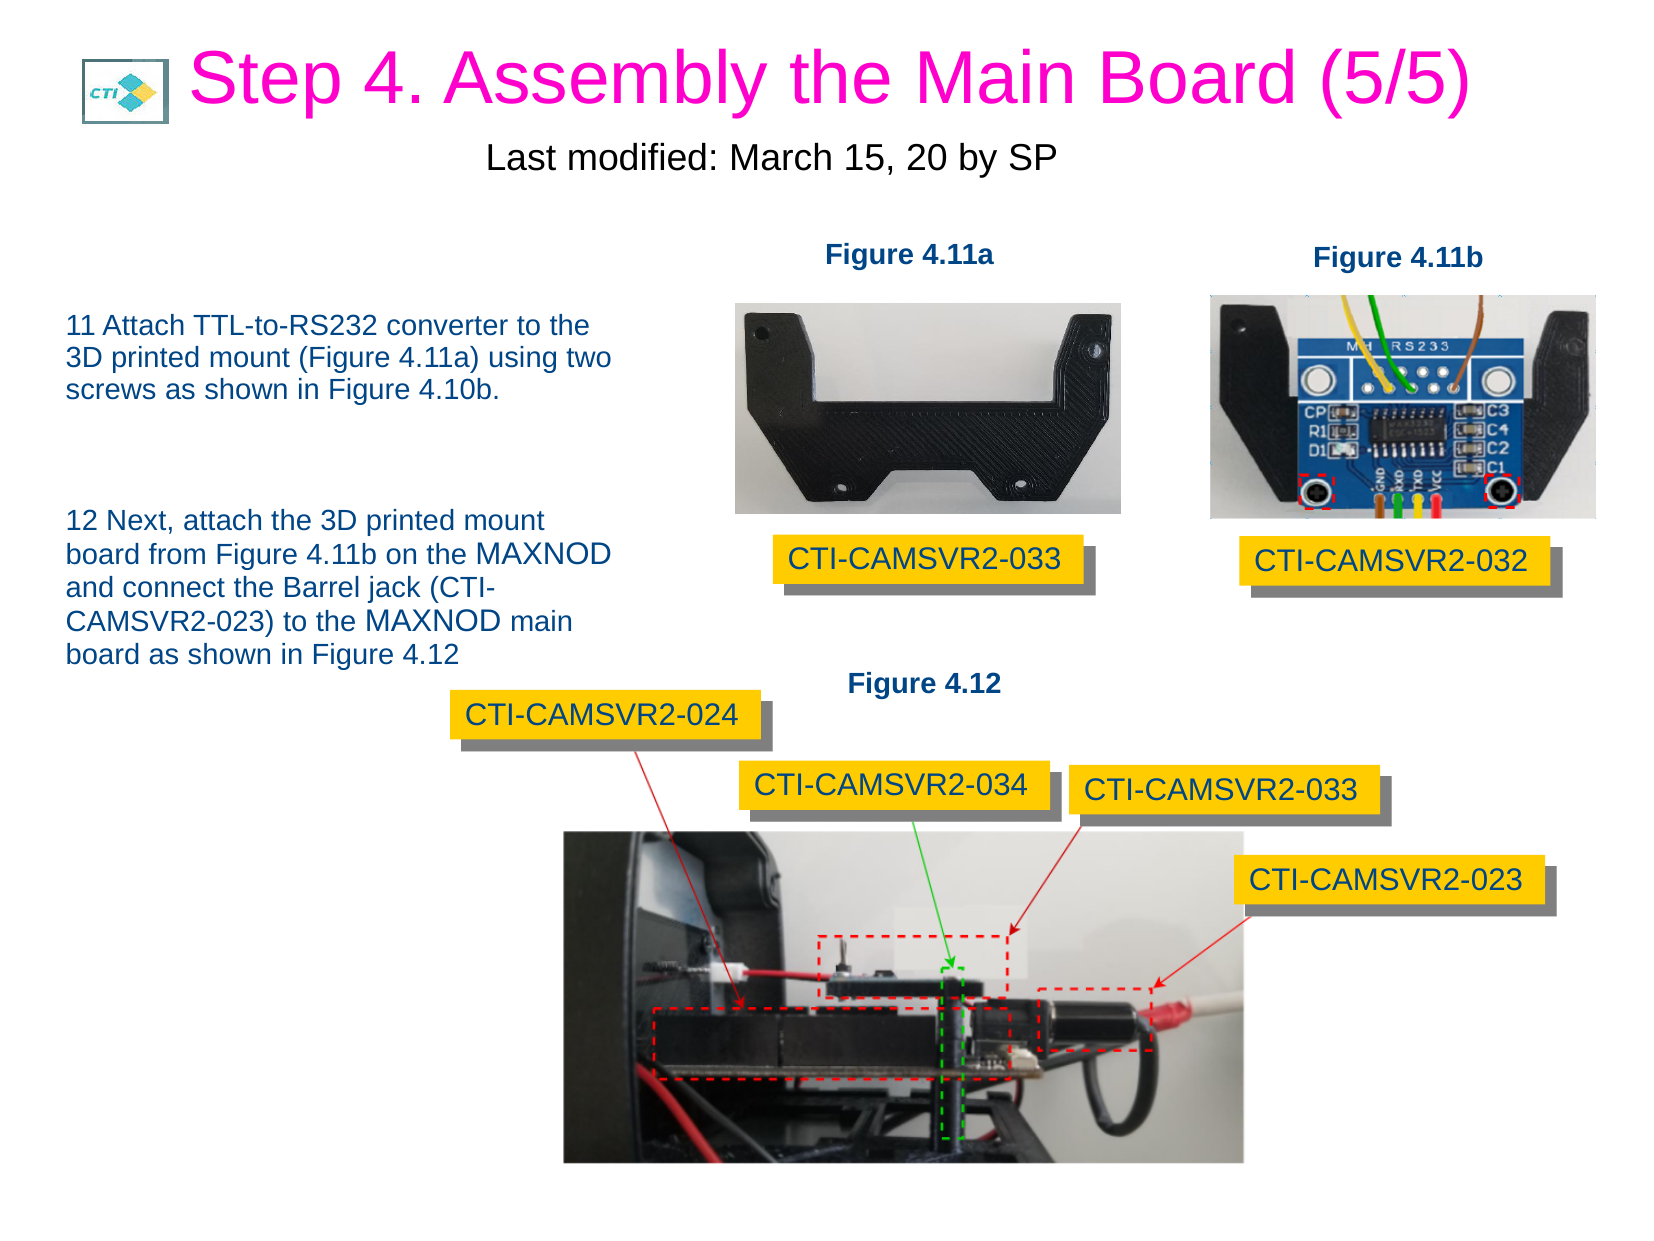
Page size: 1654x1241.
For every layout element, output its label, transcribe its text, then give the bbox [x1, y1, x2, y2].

title Step 4. Assembly the Main Board (5/5) [86, 15, 1576, 136]
text_box CTI-CAMSVR2-034 [739, 760, 1051, 810]
text_box Last modified: March 15, 20 by SP [470, 129, 1101, 187]
picture [82, 59, 169, 124]
picture [735, 303, 1121, 514]
text_box CTI-CAMSVR2-033 [772, 534, 1084, 584]
text_box Figure 4.11a [810, 223, 1023, 289]
picture [1210, 295, 1596, 519]
text_box CTI-CAMSVR2-032 [1239, 536, 1551, 586]
text_box CTI-CAMSVR2-023 [1234, 854, 1546, 905]
text_box Figure 4.12 [832, 652, 1046, 718]
text_box 11 Attach TTL-to-RS232 converter to the 3D printed mount (Figure 4.11a) using two screws as shown in Figure 4.10b. 12 Next, attach the 3D printed mount board from Figure 4.11b on the MAXNOD and connect the Barrel jack (CTI-CAMSVR2-023) to the MAXNOD main board as shown in Figure 4.12 [50, 301, 630, 947]
text_box Figure 4.11b [1298, 226, 1511, 291]
text_box CTI-CAMSVR2-033 [1069, 764, 1381, 815]
picture [510, 734, 1351, 1171]
text_box CTI-CAMSVR2-024 [450, 689, 761, 740]
